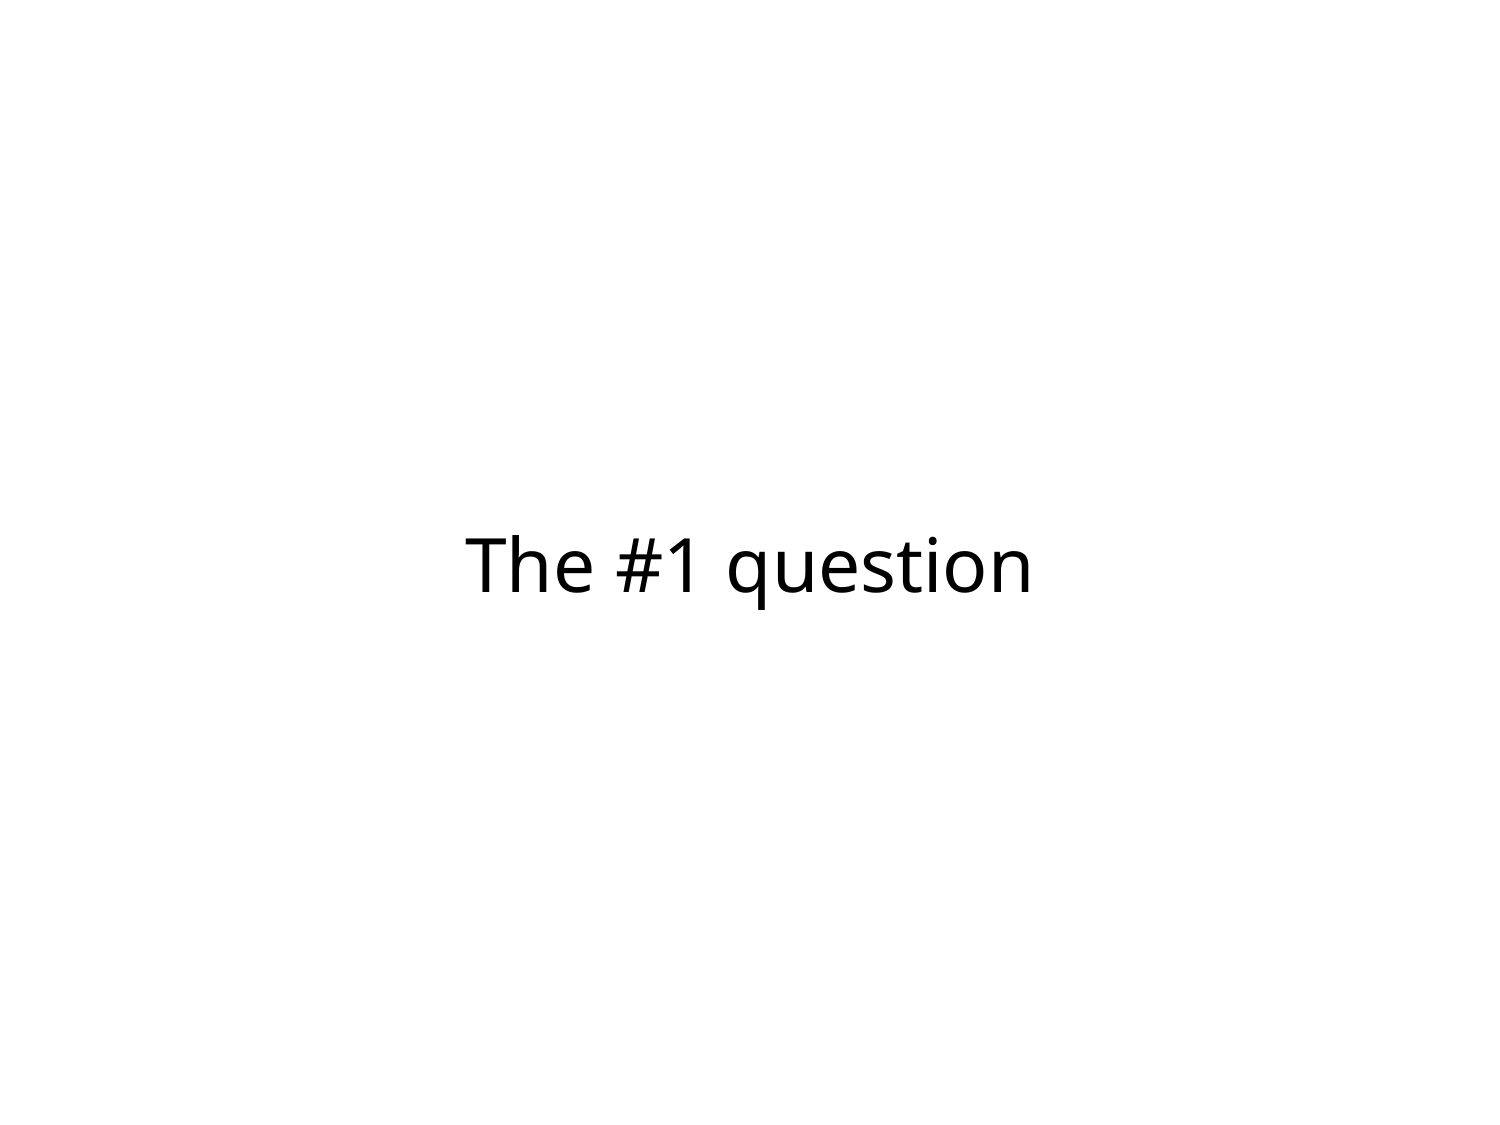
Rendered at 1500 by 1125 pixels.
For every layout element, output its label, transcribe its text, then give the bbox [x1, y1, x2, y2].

title The #1 question [51, 470, 1449, 655]
